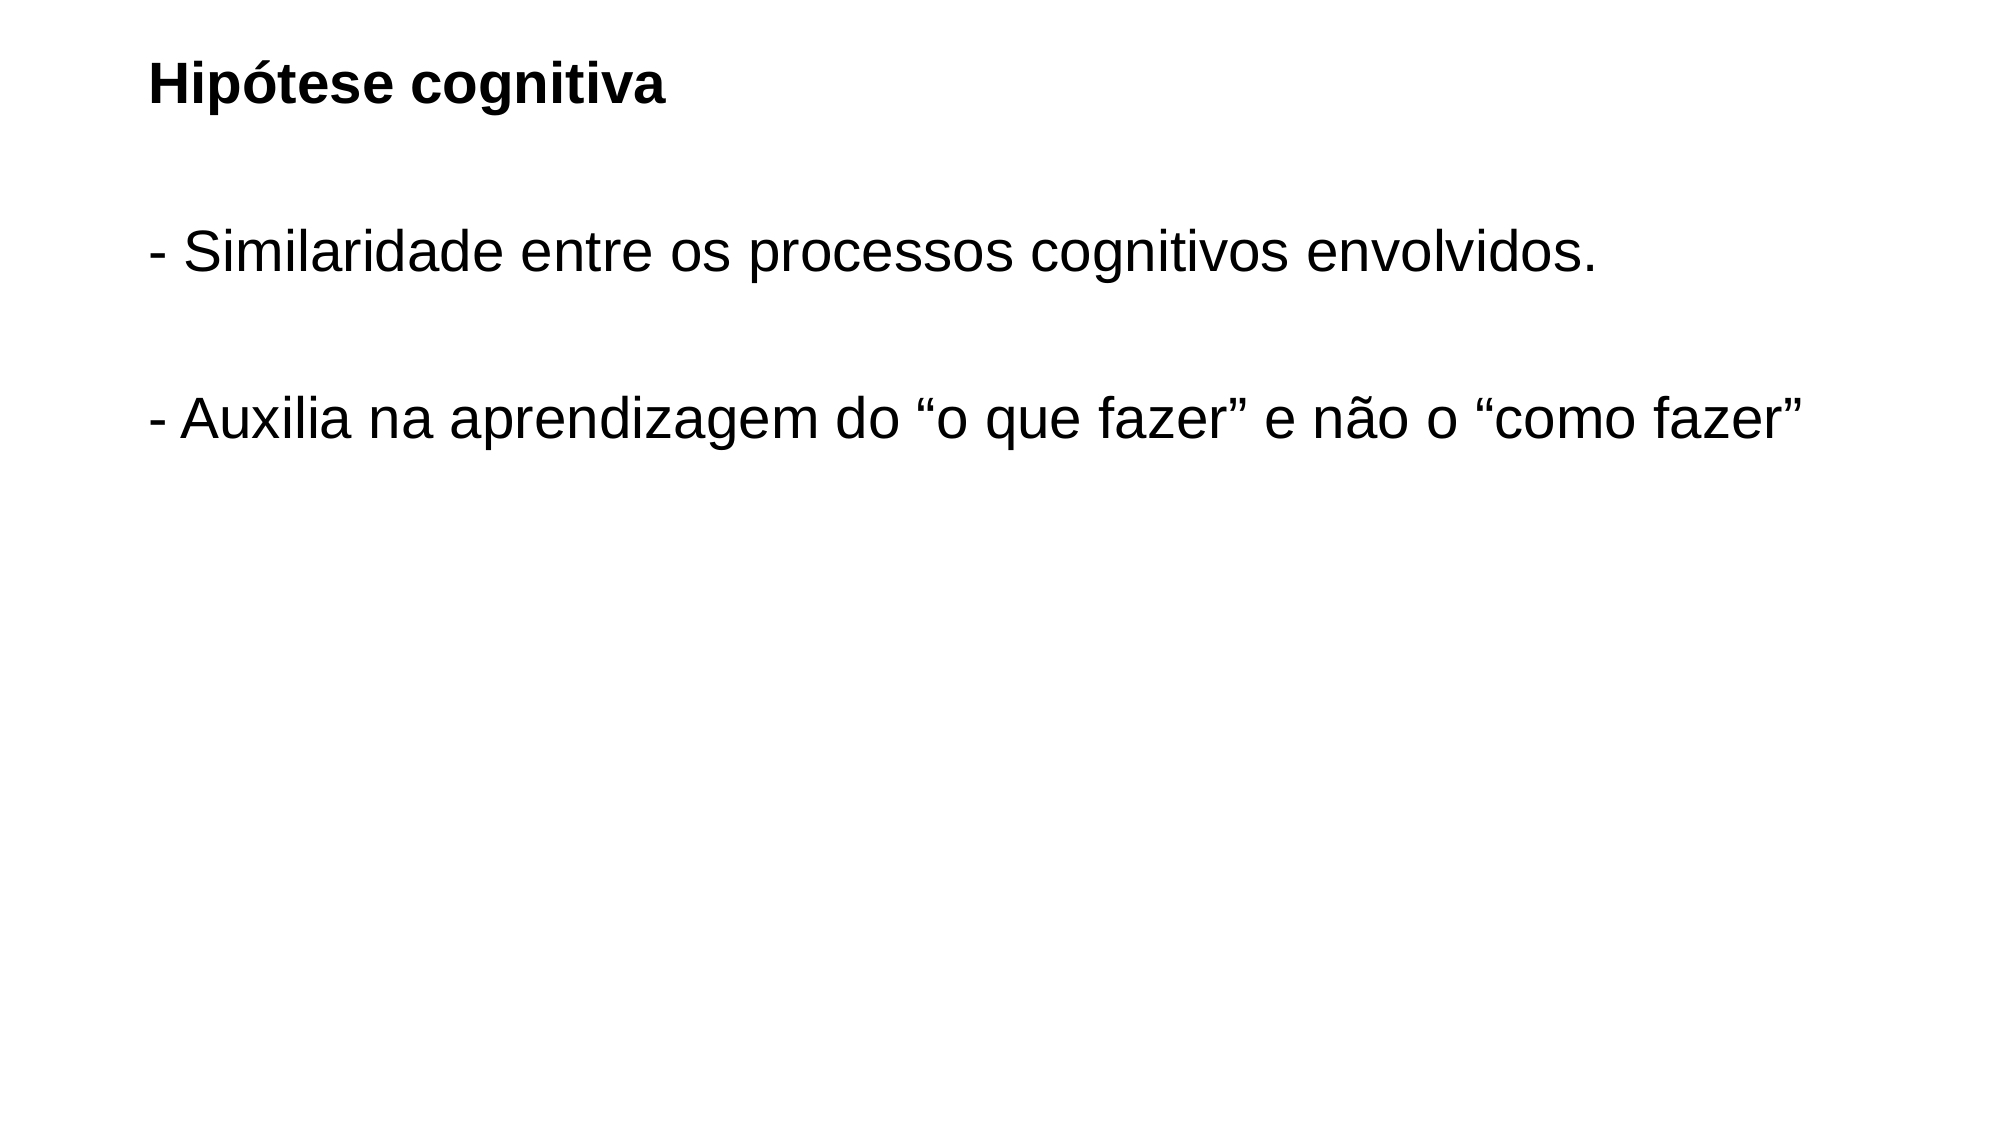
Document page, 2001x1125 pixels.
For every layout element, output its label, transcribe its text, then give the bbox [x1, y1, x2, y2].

list Hipótese cognitiva - Similaridade entre os processos cognitivos envolvidos. - Auxilia na aprendizagem do “o que fazer” e não o “como fazer” [133, 45, 1859, 760]
